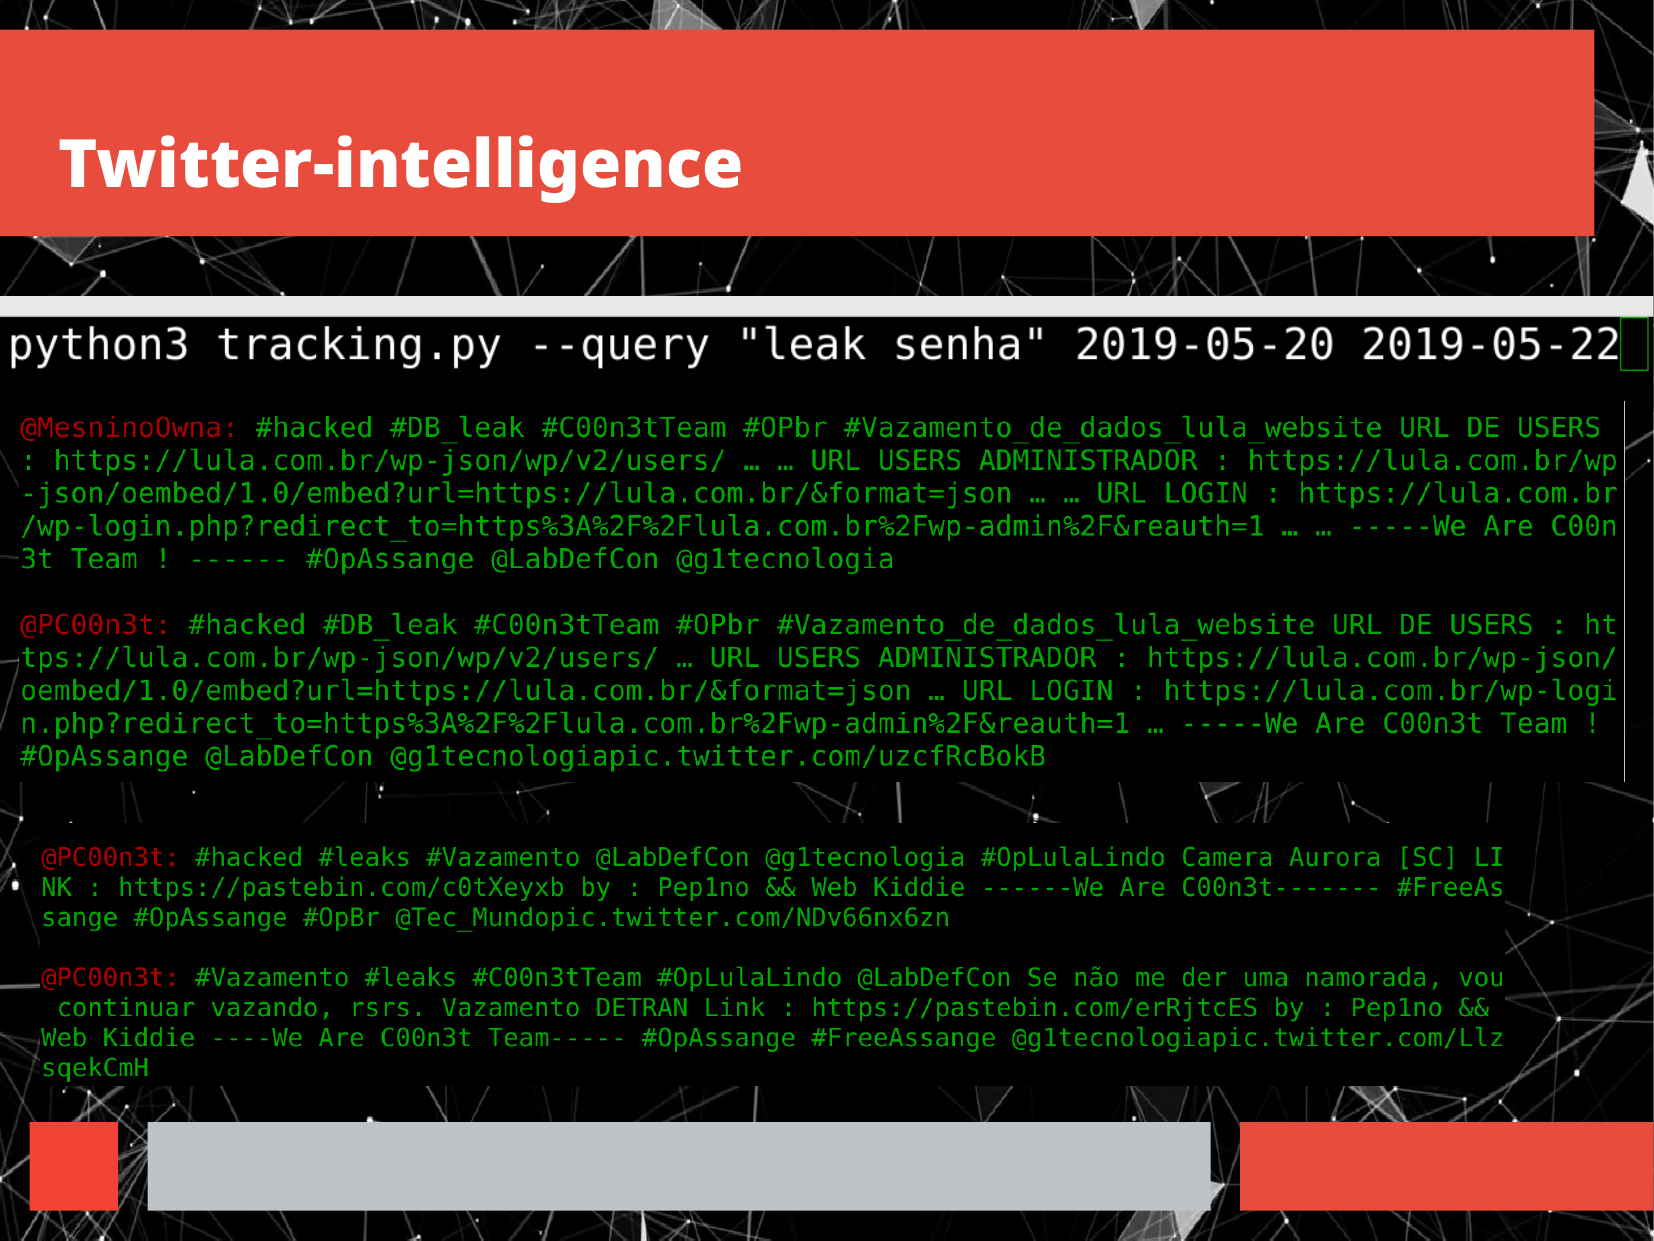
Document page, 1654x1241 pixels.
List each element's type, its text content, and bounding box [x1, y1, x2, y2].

title Twitter-intelligence [59, 59, 1595, 207]
picture [0, 0, 1654, 1241]
